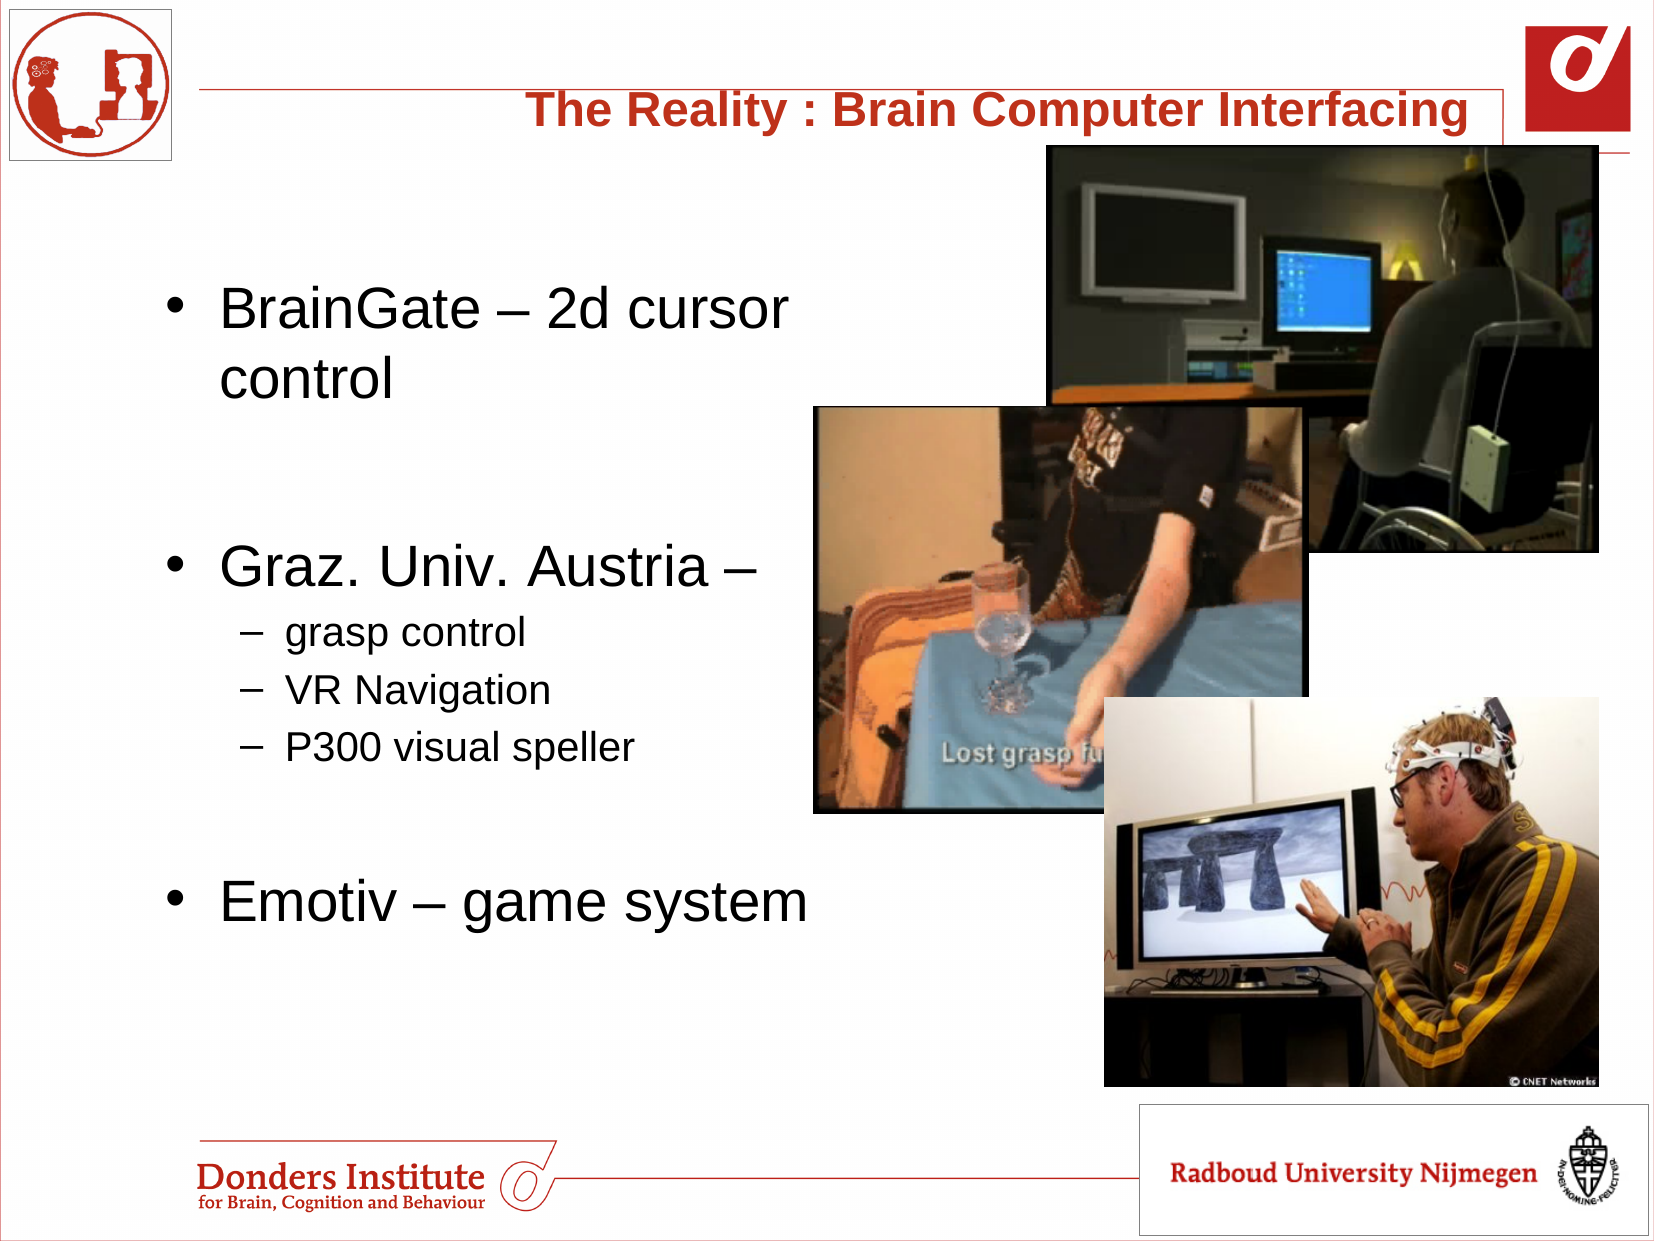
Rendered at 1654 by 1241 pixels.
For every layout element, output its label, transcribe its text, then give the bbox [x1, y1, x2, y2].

title The Reality : Brain Computer Interfacing [525, 75, 1652, 153]
list BrainGate – 2d cursor control Graz. Univ. Austria – grasp control VR Navigation P300 visual speller Emotiv – game system [165, 270, 847, 1089]
picture [0, 0, 1654, 1241]
